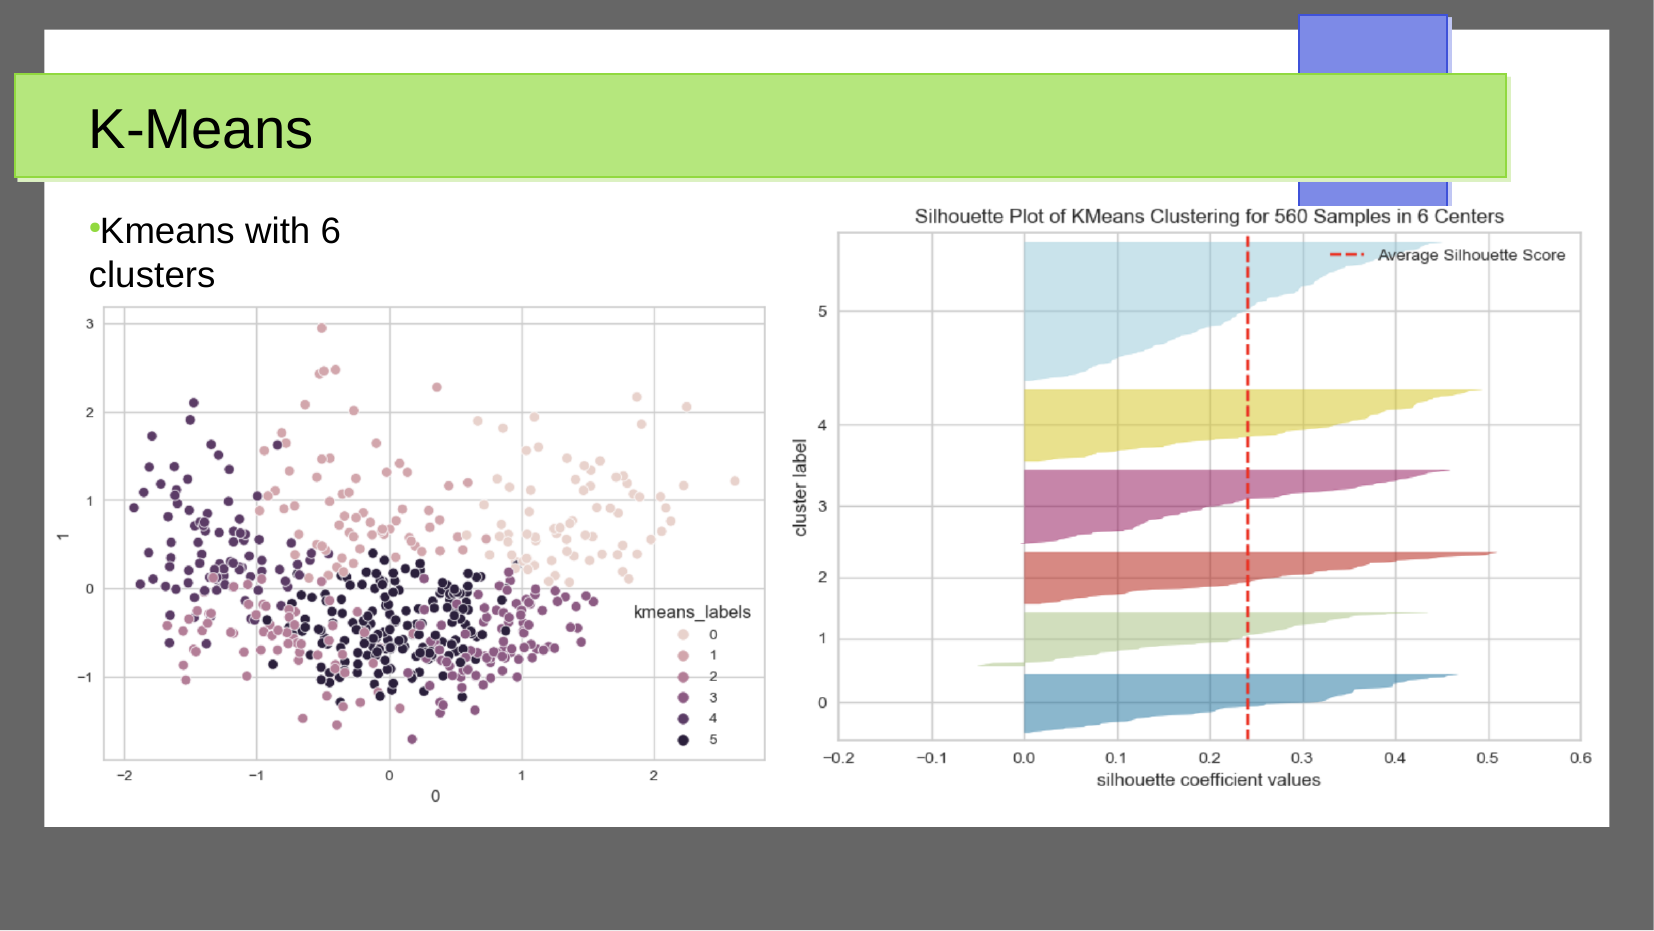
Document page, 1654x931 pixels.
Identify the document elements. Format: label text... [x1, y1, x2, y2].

picture [54, 303, 768, 807]
picture [792, 206, 1595, 789]
title K-Means [88, 73, 1506, 178]
list Kmeans with 6 clusters [88, 206, 473, 296]
